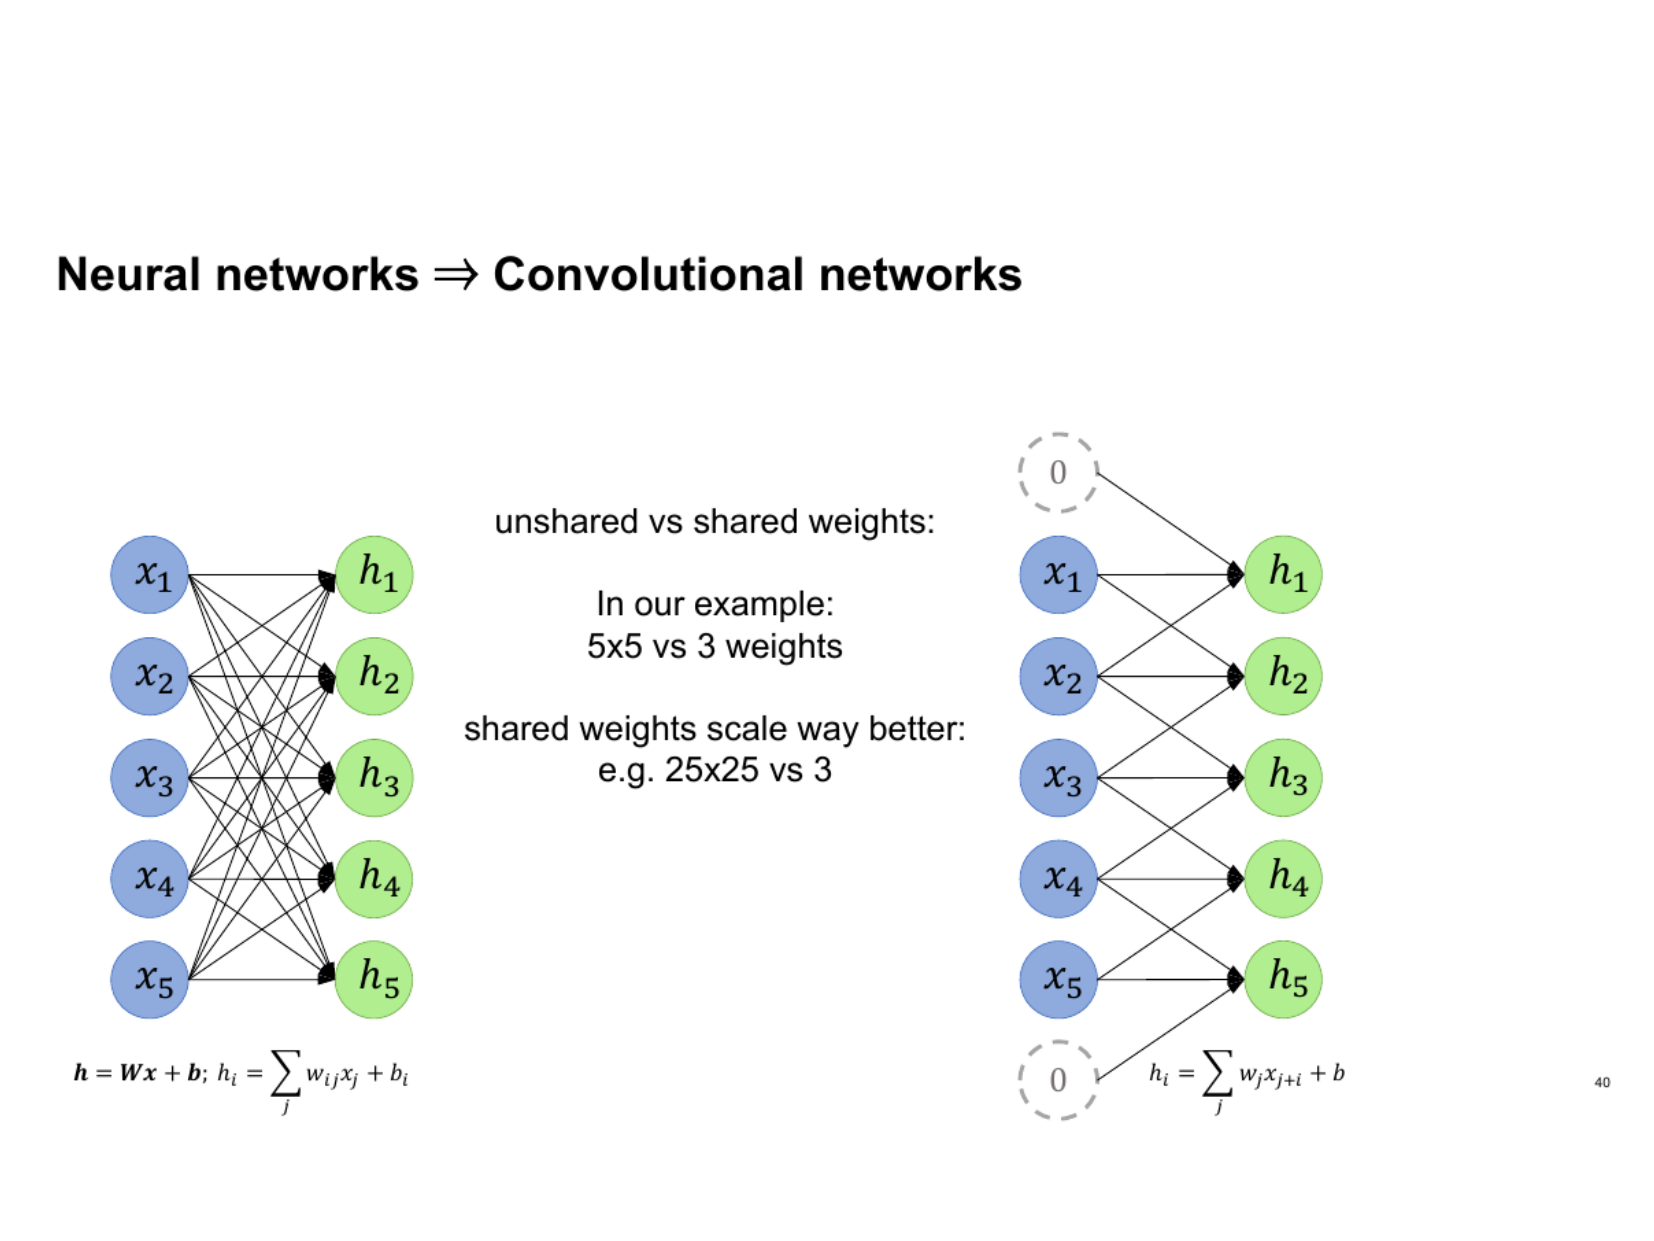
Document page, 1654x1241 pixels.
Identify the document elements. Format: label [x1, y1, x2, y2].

picture [2, 208, 1654, 1134]
